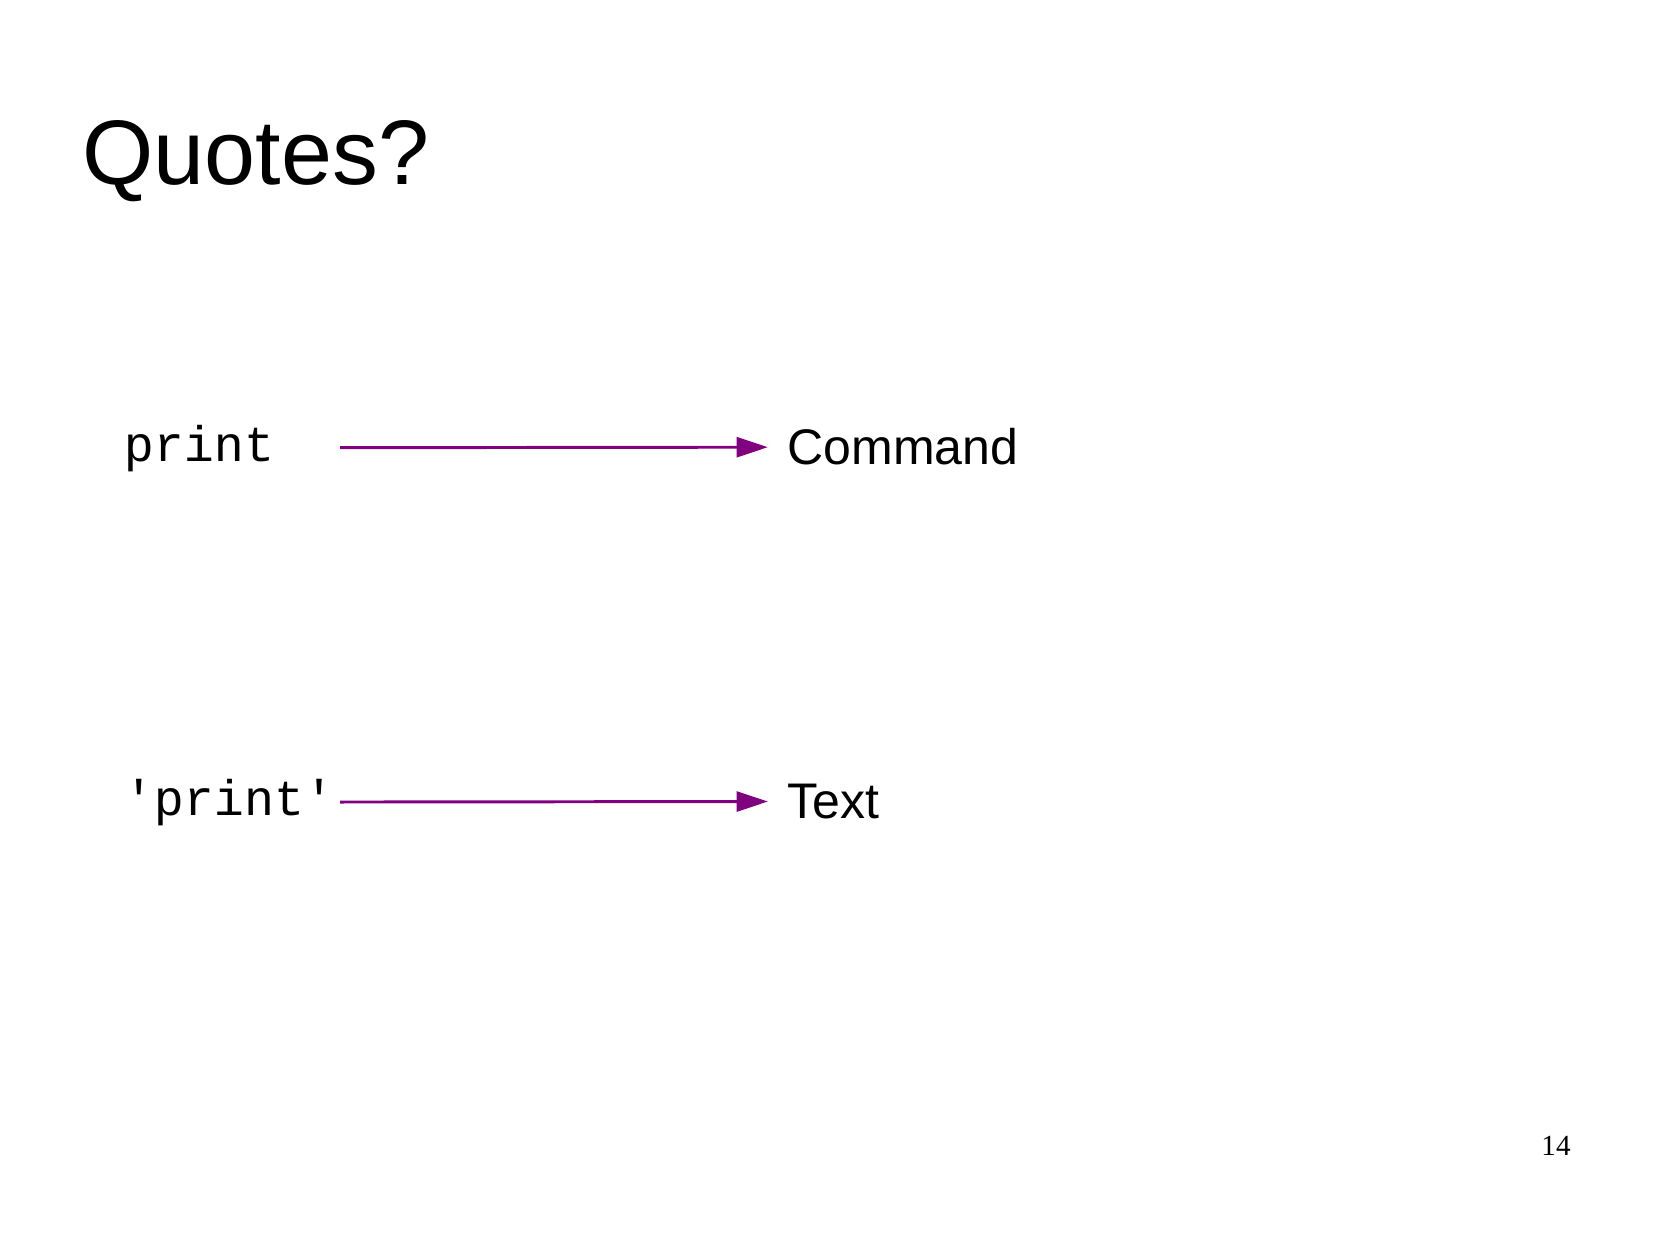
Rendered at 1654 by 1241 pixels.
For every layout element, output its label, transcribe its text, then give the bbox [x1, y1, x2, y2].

text_box print [118, 413, 341, 483]
title Quotes? [82, 49, 1571, 257]
text_box Text [767, 767, 886, 836]
text_box Command [767, 413, 1025, 482]
text_box 'print' [118, 767, 341, 837]
